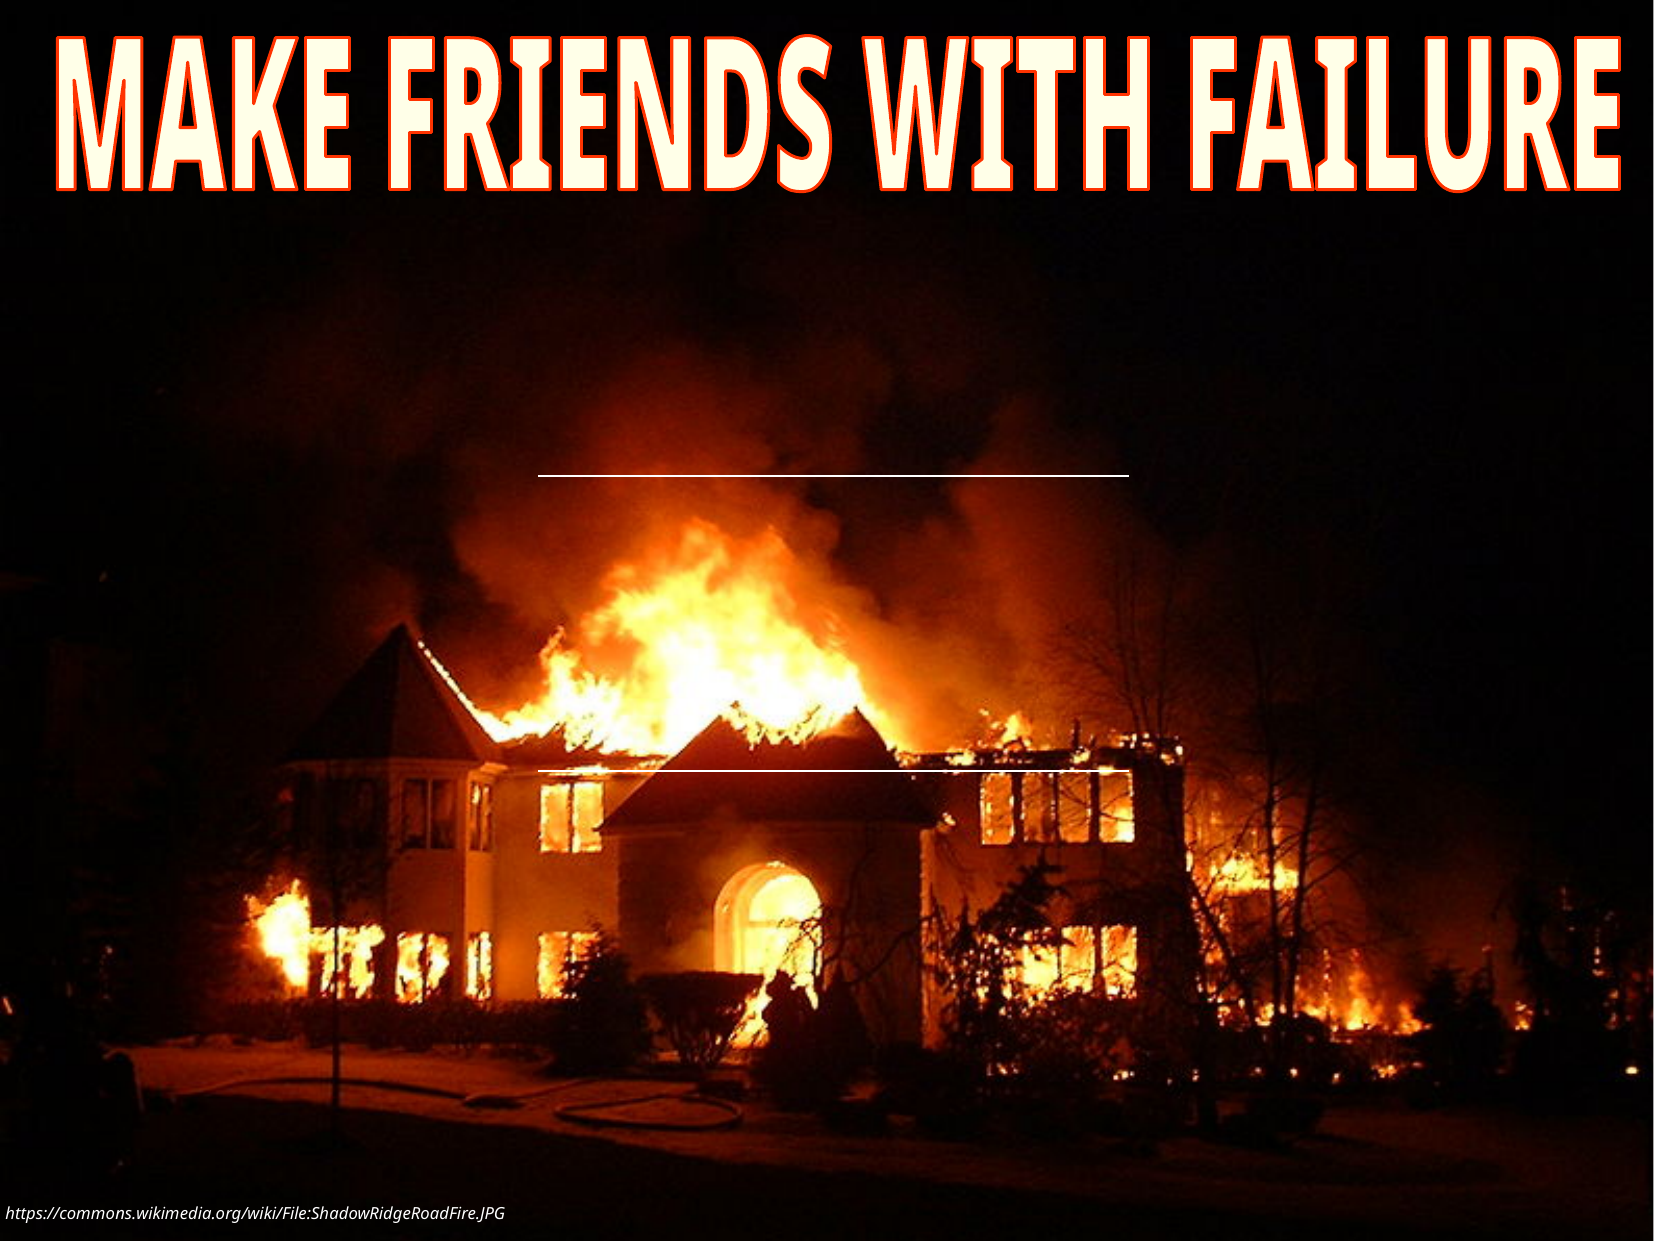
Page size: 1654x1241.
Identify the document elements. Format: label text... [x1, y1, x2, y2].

text_box MAKE FRIENDS WITH FAILURE [561, 37, 606, 190]
text_box MAKE FRIENDS WITH FAILURE [1575, 37, 1620, 190]
text_box MAKE FRIENDS WITH FAILURE [149, 37, 226, 190]
text_box MAKE FRIENDS WITH FAILURE [618, 37, 690, 190]
picture [0, 0, 1654, 1241]
text_box MAKE FRIENDS WITH FAILURE [705, 37, 769, 190]
text_box MAKE FRIENDS WITH FAILURE [233, 37, 298, 190]
text_box MAKE FRIENDS WITH FAILURE [1505, 37, 1570, 190]
text_box MAKE FRIENDS WITH FAILURE [1316, 37, 1356, 190]
text_box MAKE FRIENDS WITH FAILURE [1426, 37, 1490, 192]
text_box MAKE FRIENDS WITH FAILURE [1084, 37, 1149, 190]
text_box MAKE FRIENDS WITH FAILURE [1237, 37, 1314, 190]
text_box https://commons.wikimedia.org/wiki/File:ShadowRidgeRoadFire.JPG [0, 1194, 1486, 1241]
text_box MAKE FRIENDS WITH FAILURE [972, 37, 1012, 190]
text_box MAKE FRIENDS WITH FAILURE [305, 37, 350, 190]
text_box MAKE FRIENDS WITH FAILURE [1367, 37, 1416, 190]
text_box MAKE FRIENDS WITH FAILURE [1191, 37, 1236, 190]
text_box MAKE FRIENDS WITH FAILURE [445, 37, 510, 190]
text_box MAKE FRIENDS WITH FAILURE [511, 37, 551, 190]
text_box MAKE FRIENDS WITH FAILURE [389, 37, 434, 190]
text_box MAKE FRIENDS WITH FAILURE [1017, 37, 1075, 190]
text_box MAKE FRIENDS WITH FAILURE [862, 37, 968, 190]
text_box MAKE FRIENDS WITH FAILURE [778, 35, 831, 192]
text_box MAKE FRIENDS WITH FAILURE [57, 37, 142, 190]
